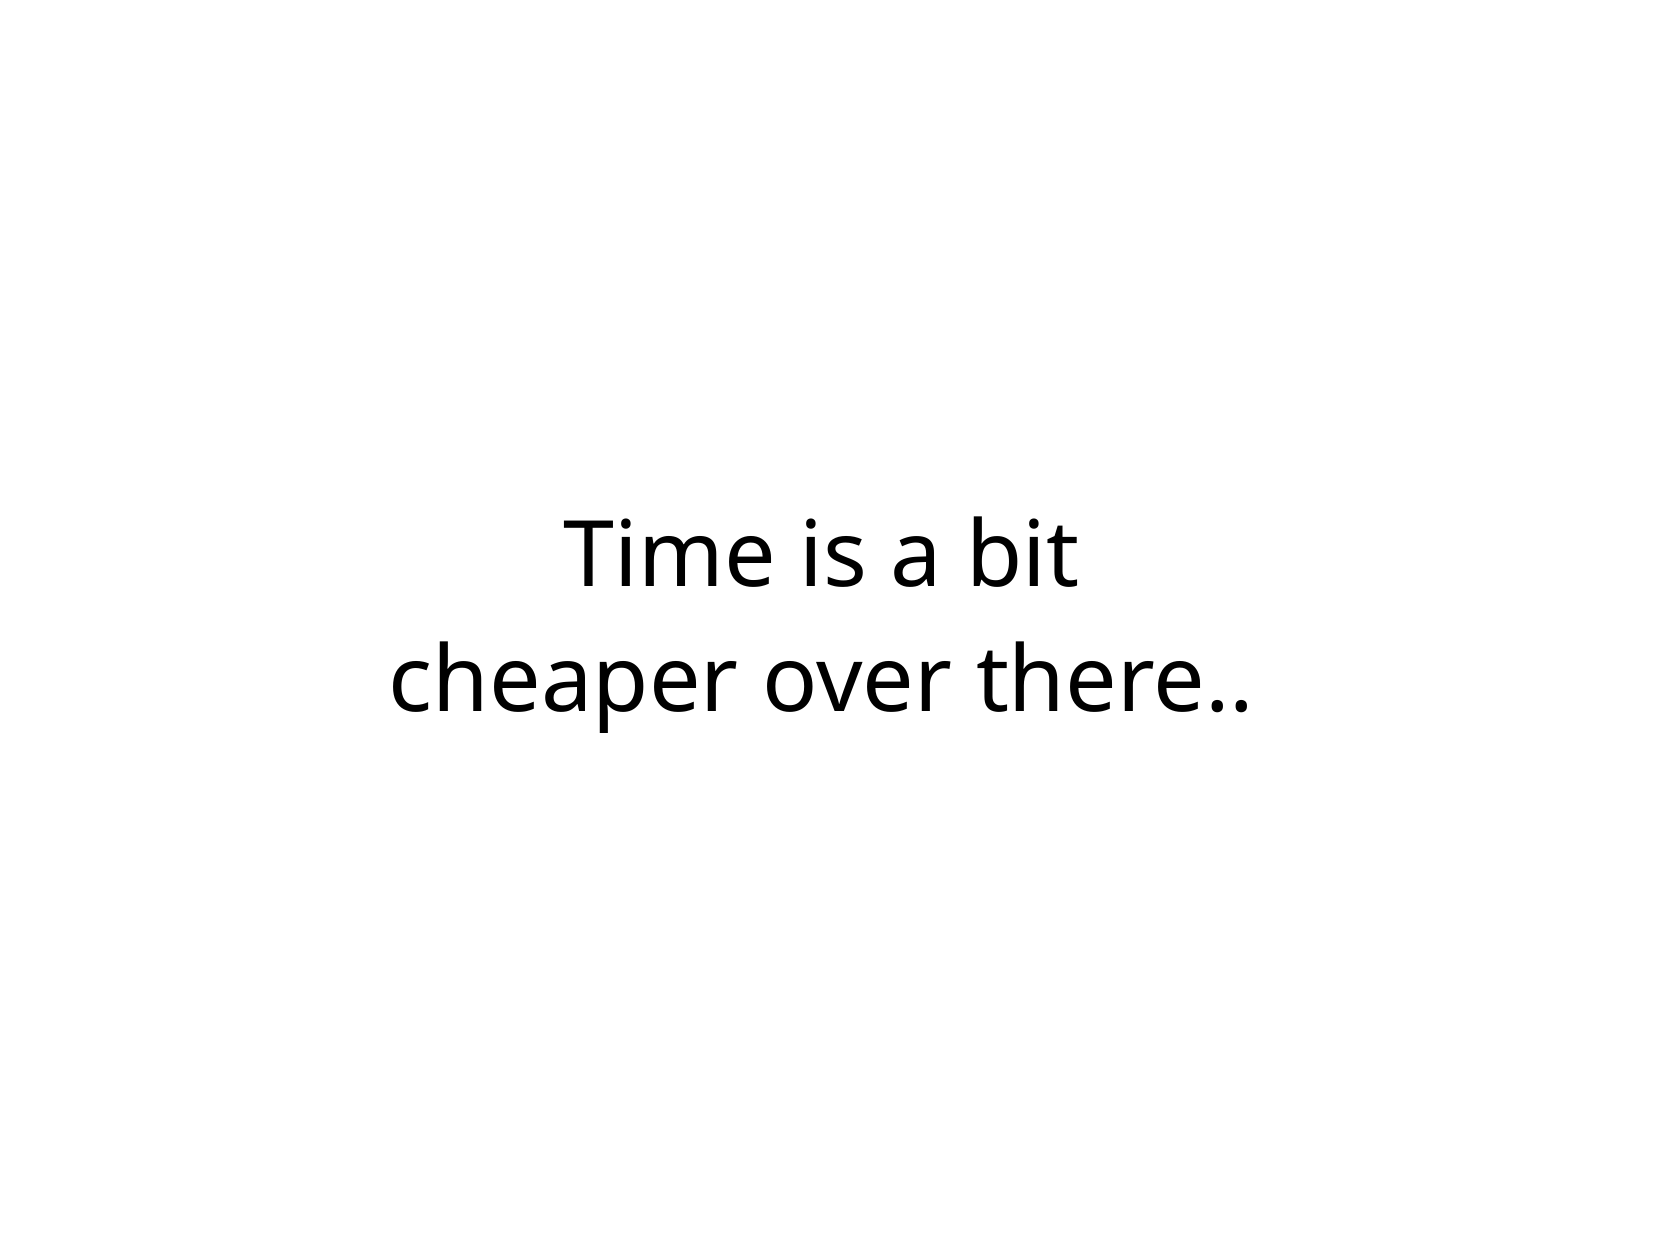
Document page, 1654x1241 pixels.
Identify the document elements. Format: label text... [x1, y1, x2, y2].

title Time is a bit cheaper over there.. [71, 488, 1561, 739]
